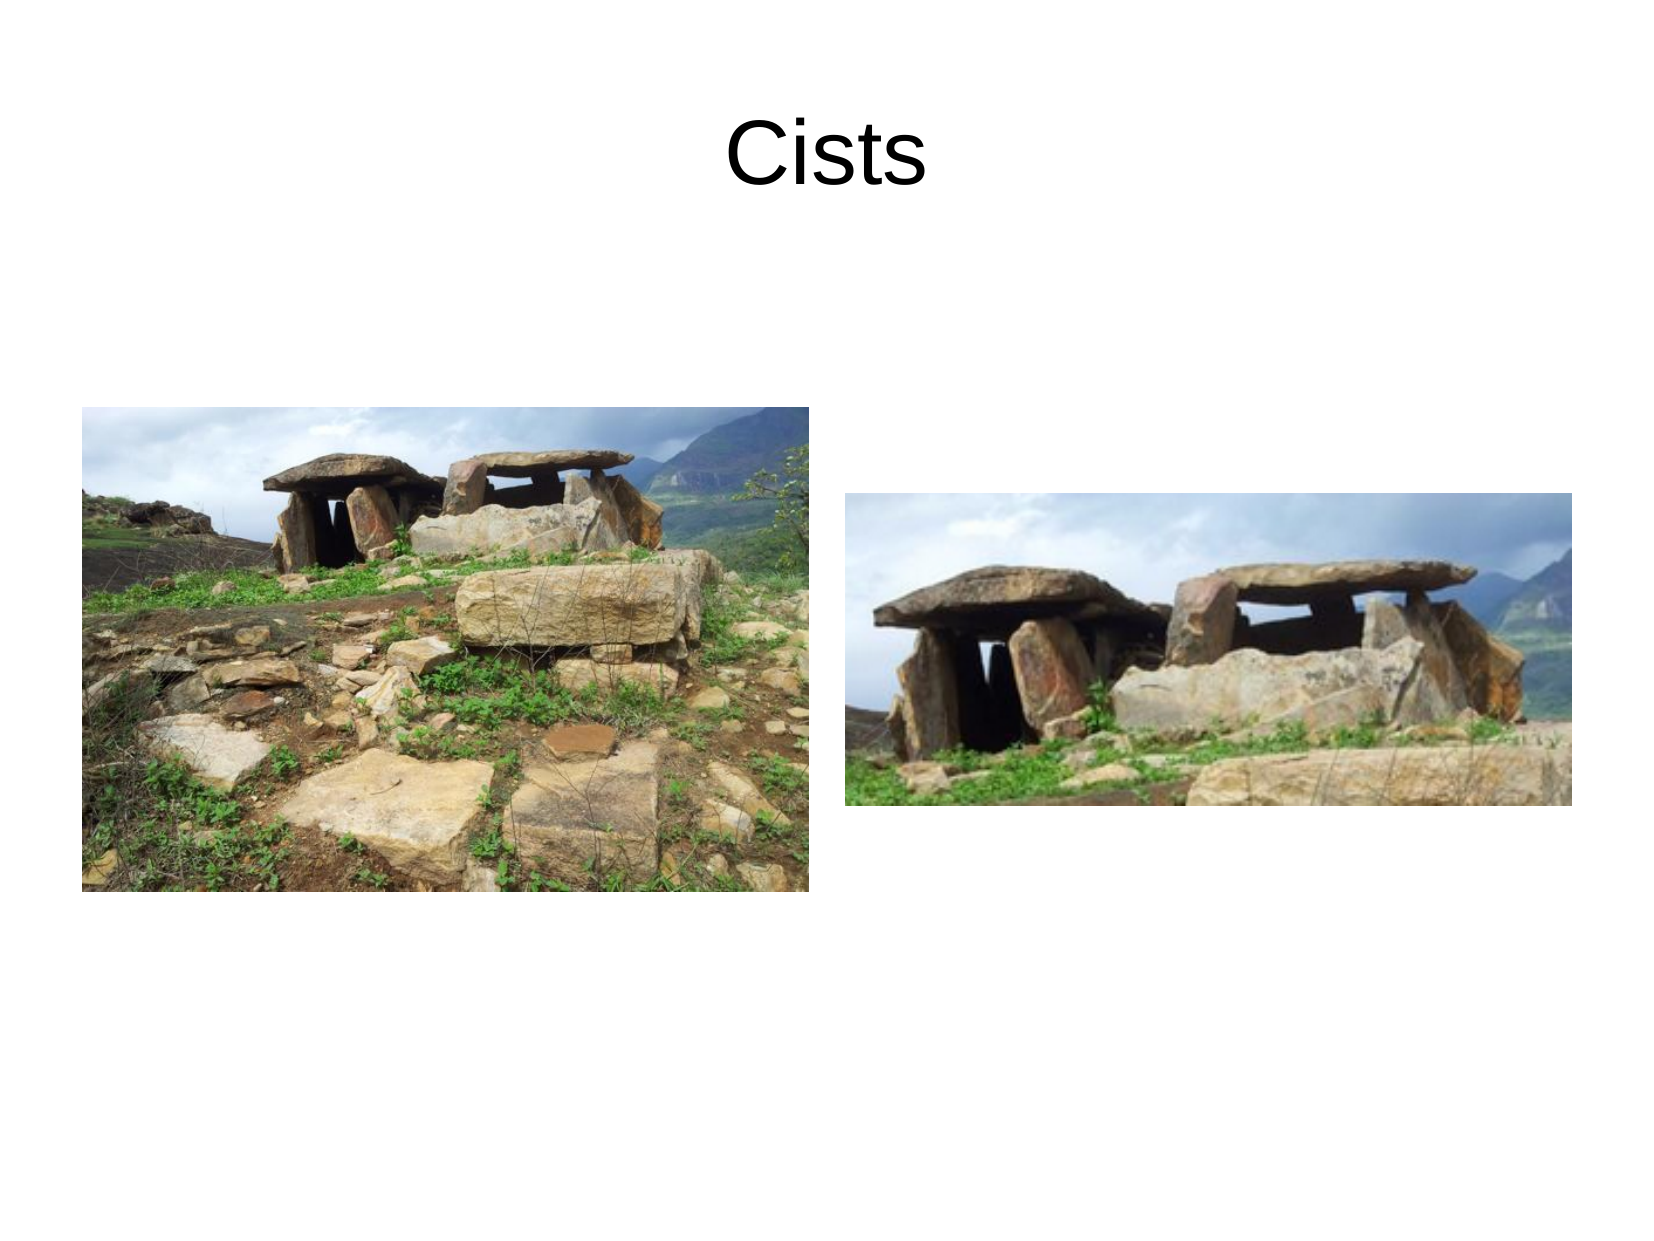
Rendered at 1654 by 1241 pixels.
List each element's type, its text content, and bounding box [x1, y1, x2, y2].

title Cists [82, 49, 1571, 257]
picture [82, 407, 809, 892]
picture [845, 493, 1572, 806]
